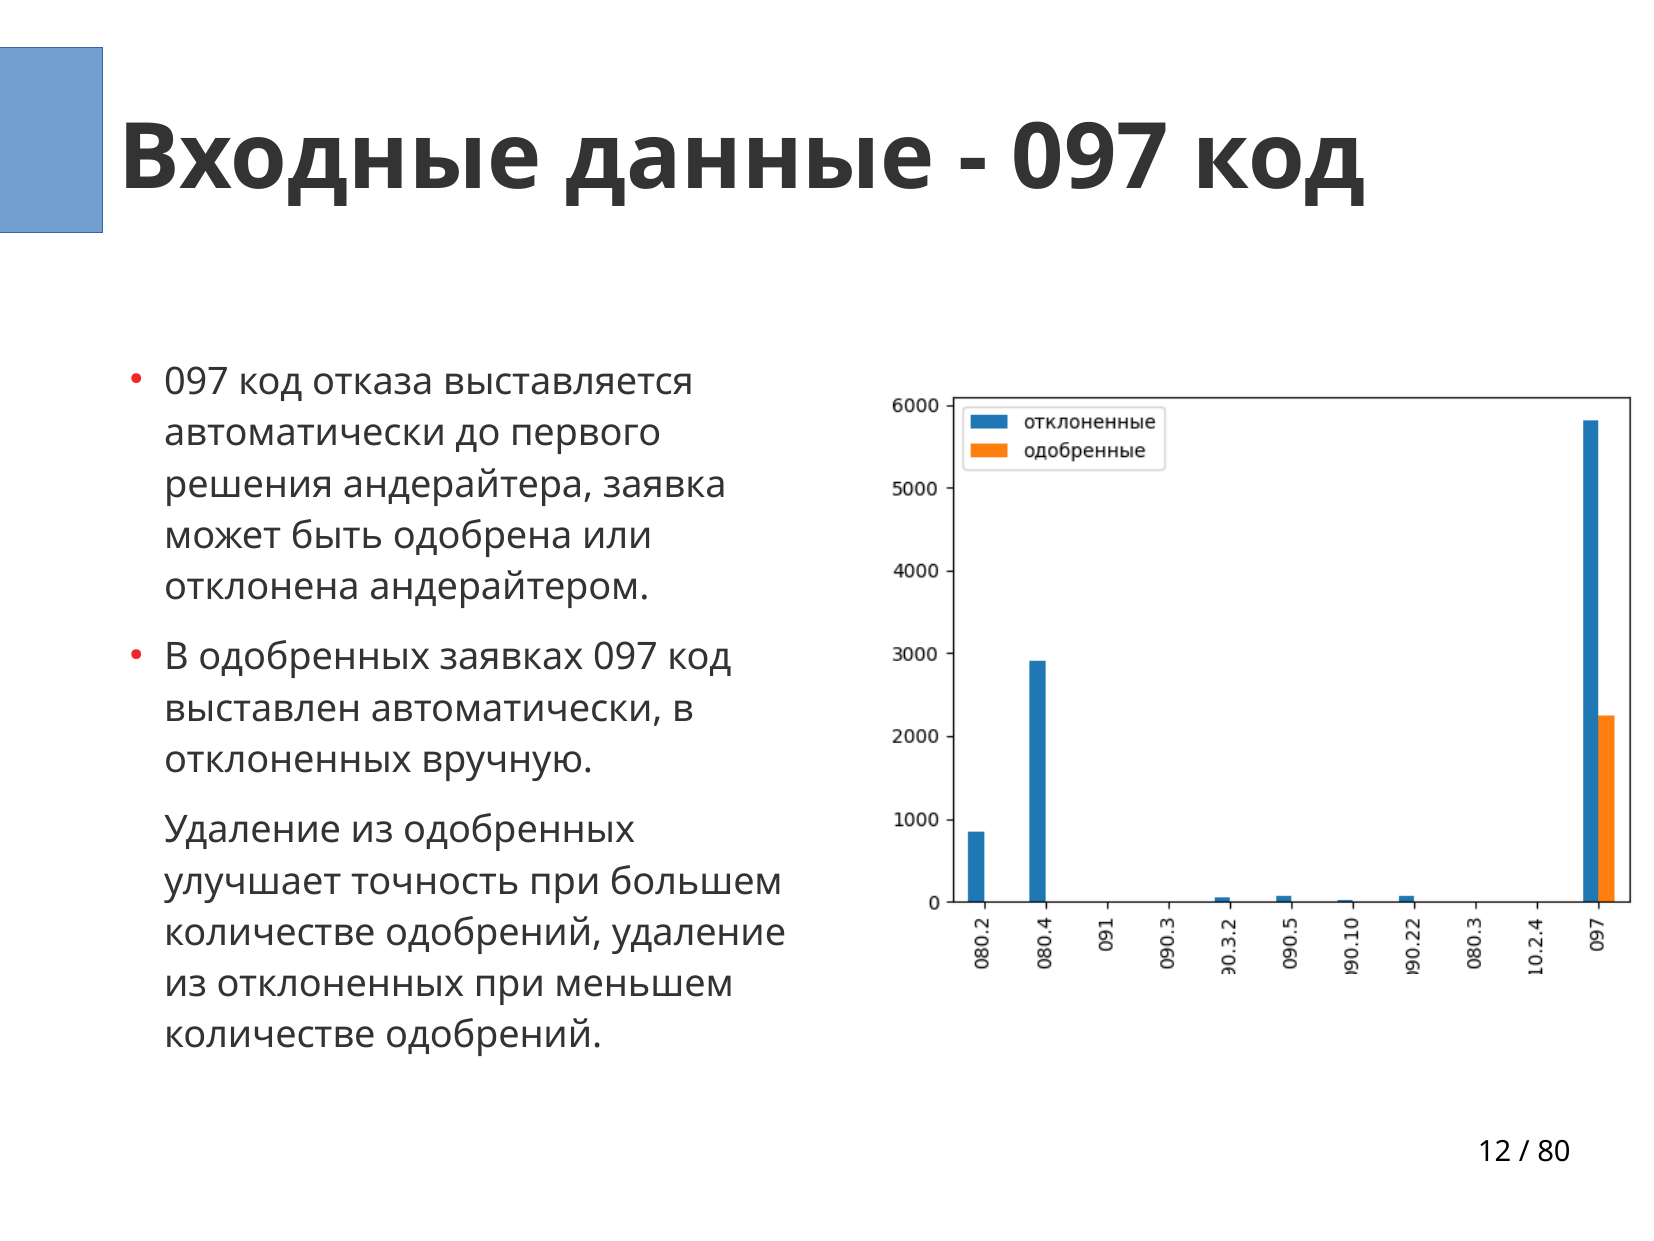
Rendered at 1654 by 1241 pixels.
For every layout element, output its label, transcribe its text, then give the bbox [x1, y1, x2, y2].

list 097 код отказа выставляется автоматически до первого решения андерайтера, заявка может быть одобрена или отклонена андерайтером. В одобренных заявках 097 код выставлен автоматически, в отклоненных вручную. Удаление из одобренных улучшает точность при большем количестве одобрений, удаление из отклоненных при меньшем количестве одобрений. [118, 354, 810, 1074]
title Входные данные - 097 код [118, 49, 1571, 257]
picture [844, 318, 1654, 974]
text_box [0, 47, 103, 233]
